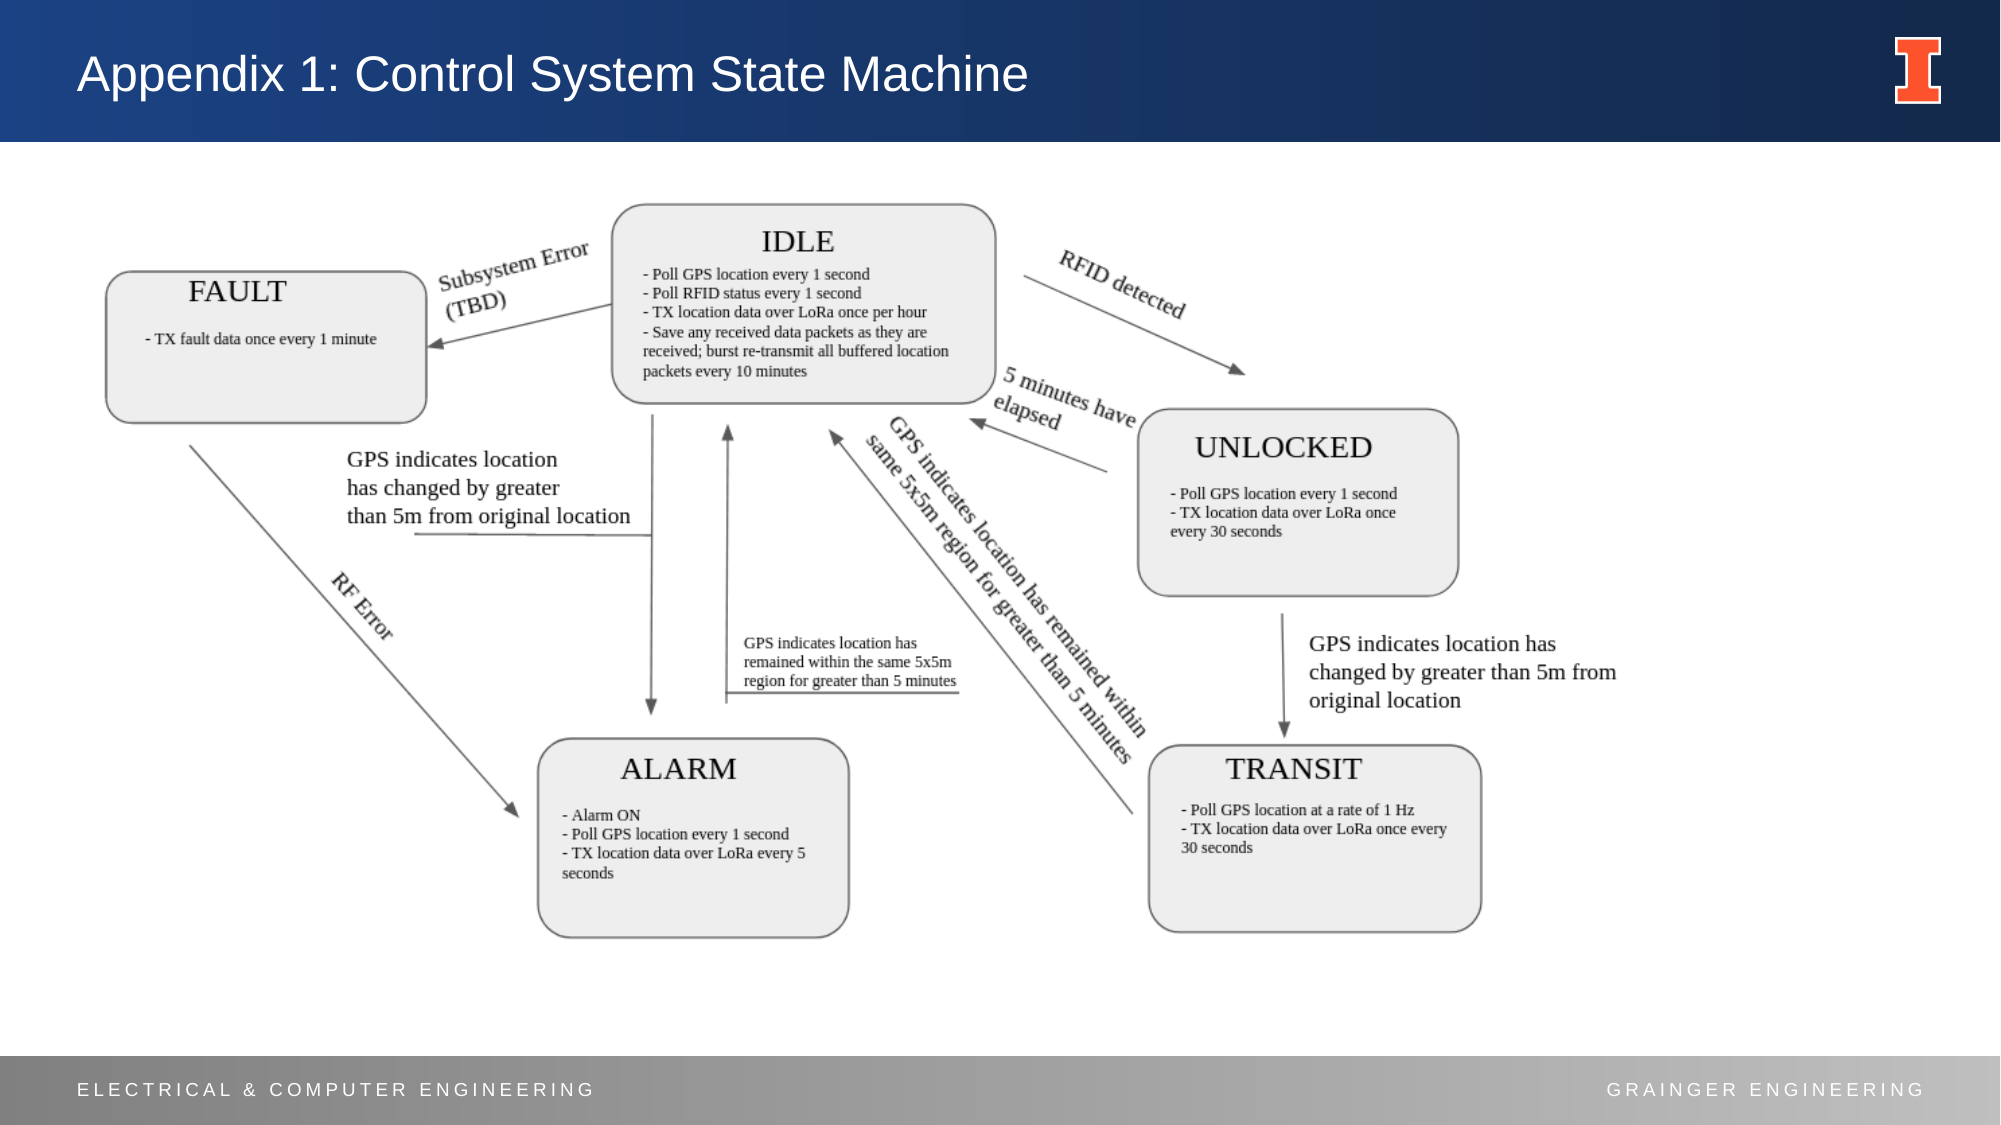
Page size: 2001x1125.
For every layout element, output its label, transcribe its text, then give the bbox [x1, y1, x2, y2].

picture [1895, 37, 1941, 104]
text_box [0, 1056, 2000, 1125]
picture [74, 187, 1651, 985]
text_box [0, 0, 2000, 142]
text_box Appendix 1: Control System State Machine [61, 33, 1852, 109]
text_box ELECTRICAL & COMPUTER ENGINEERING [61, 1070, 1373, 1108]
text_box GRAINGER ENGINEERING [1531, 1070, 1938, 1108]
